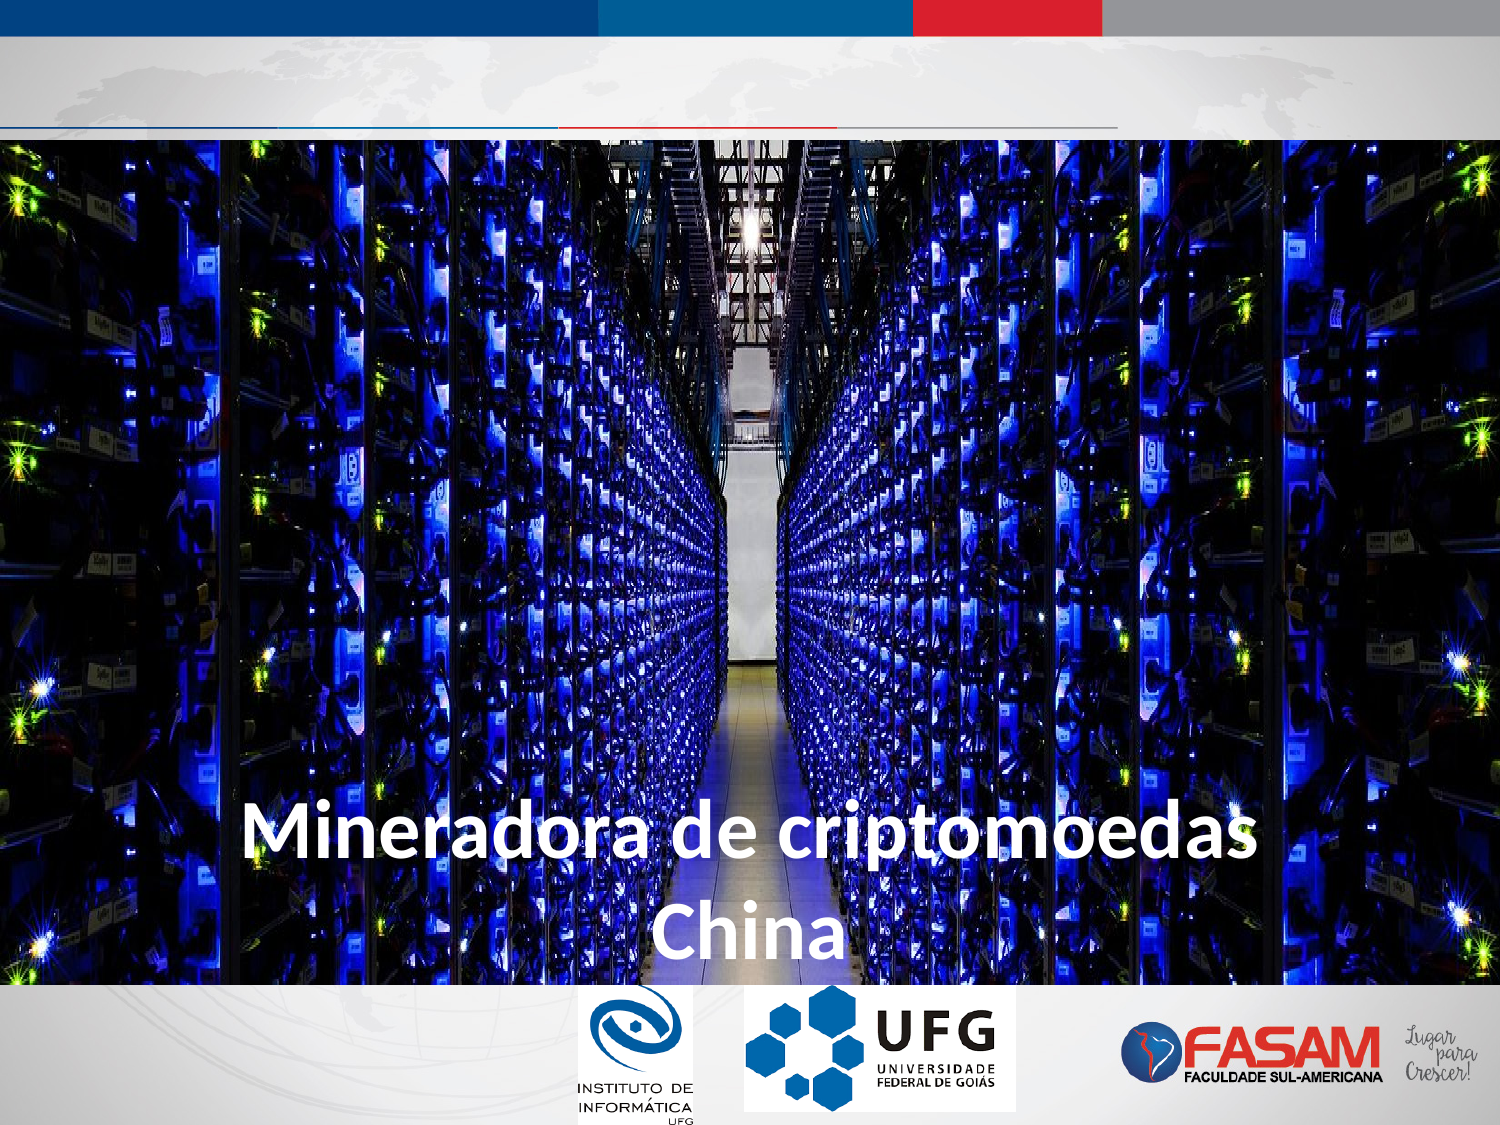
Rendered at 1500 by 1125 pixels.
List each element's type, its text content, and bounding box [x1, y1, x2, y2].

picture [0, 0, 1500, 1125]
text_box Mineradora de criptomoedas China [227, 768, 1272, 983]
